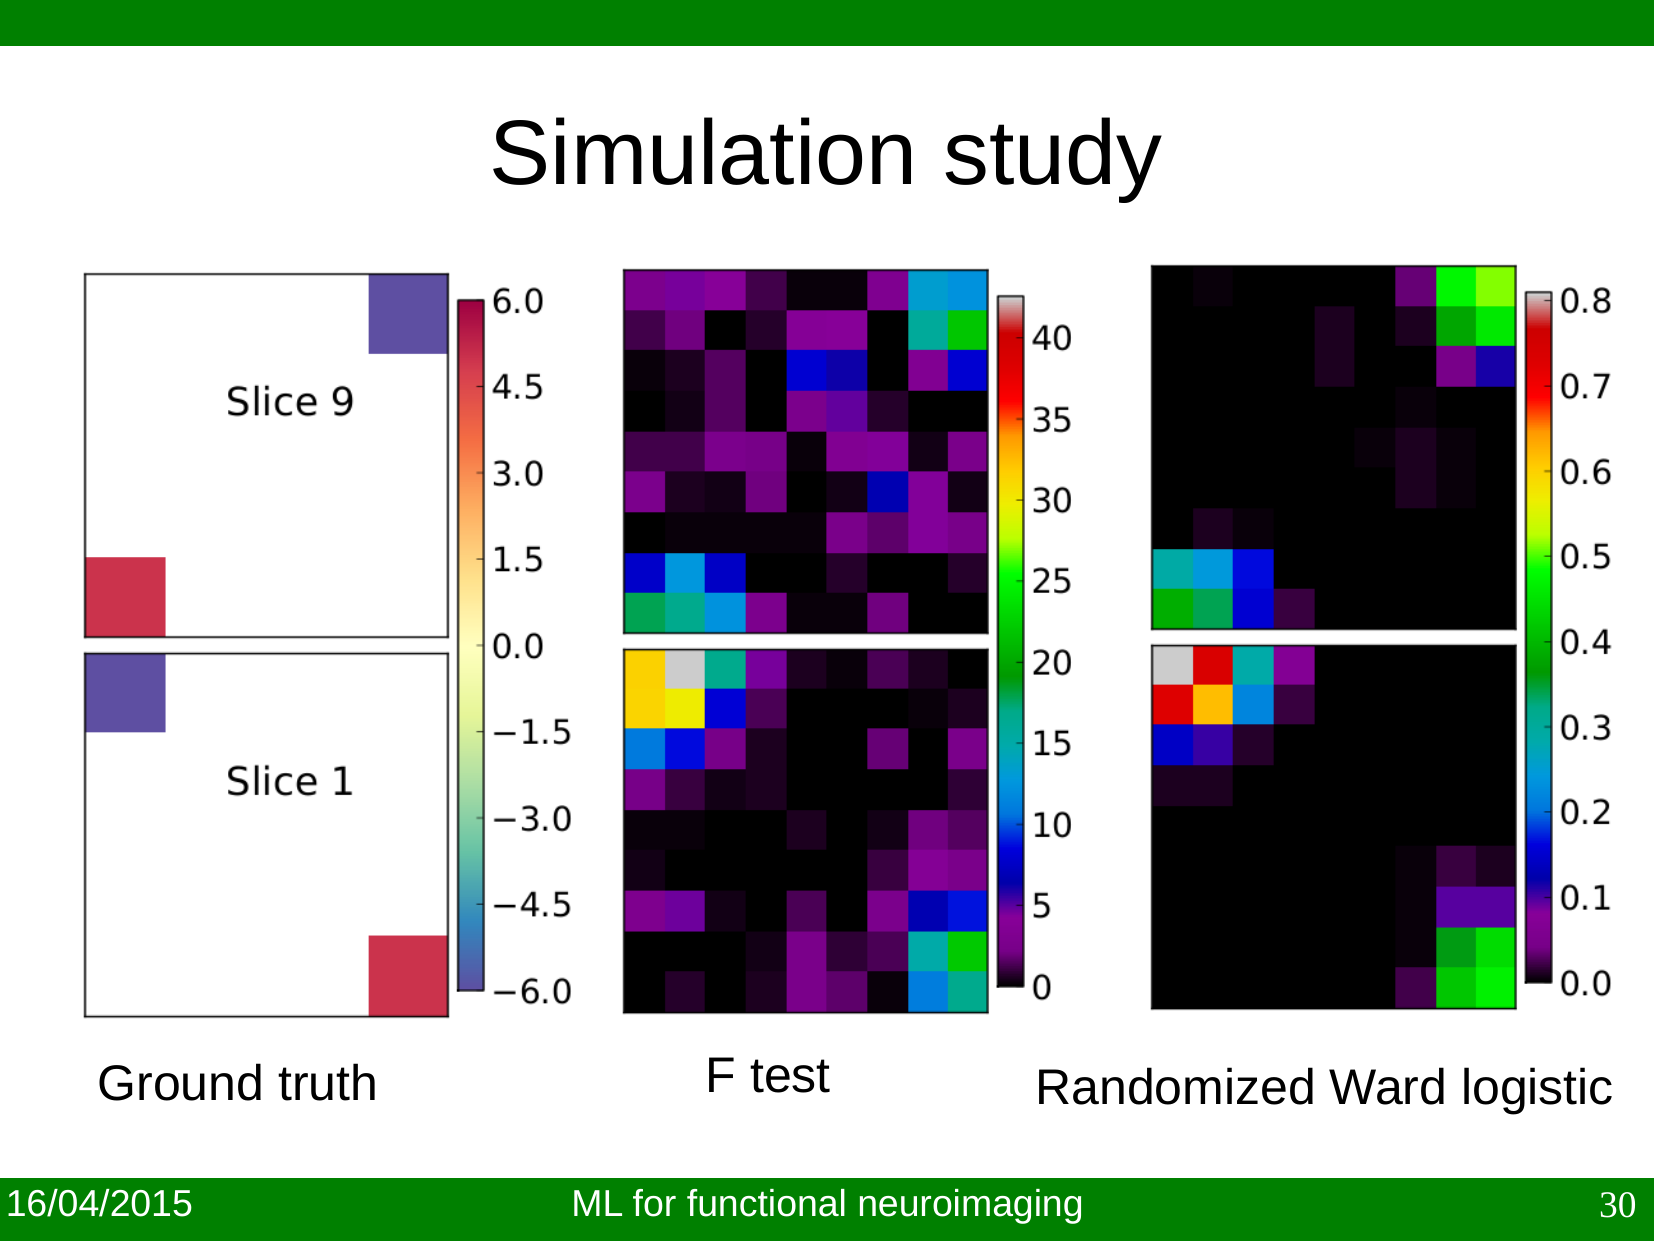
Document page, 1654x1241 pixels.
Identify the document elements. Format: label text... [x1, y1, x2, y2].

picture [614, 258, 1126, 1025]
title Simulation study [82, 49, 1571, 257]
text_box Ground truth [82, 1047, 394, 1119]
text_box F test [690, 1039, 846, 1111]
picture [1142, 254, 1654, 1021]
picture [75, 262, 586, 1029]
text_box Randomized Ward logistic [1020, 1051, 1629, 1123]
